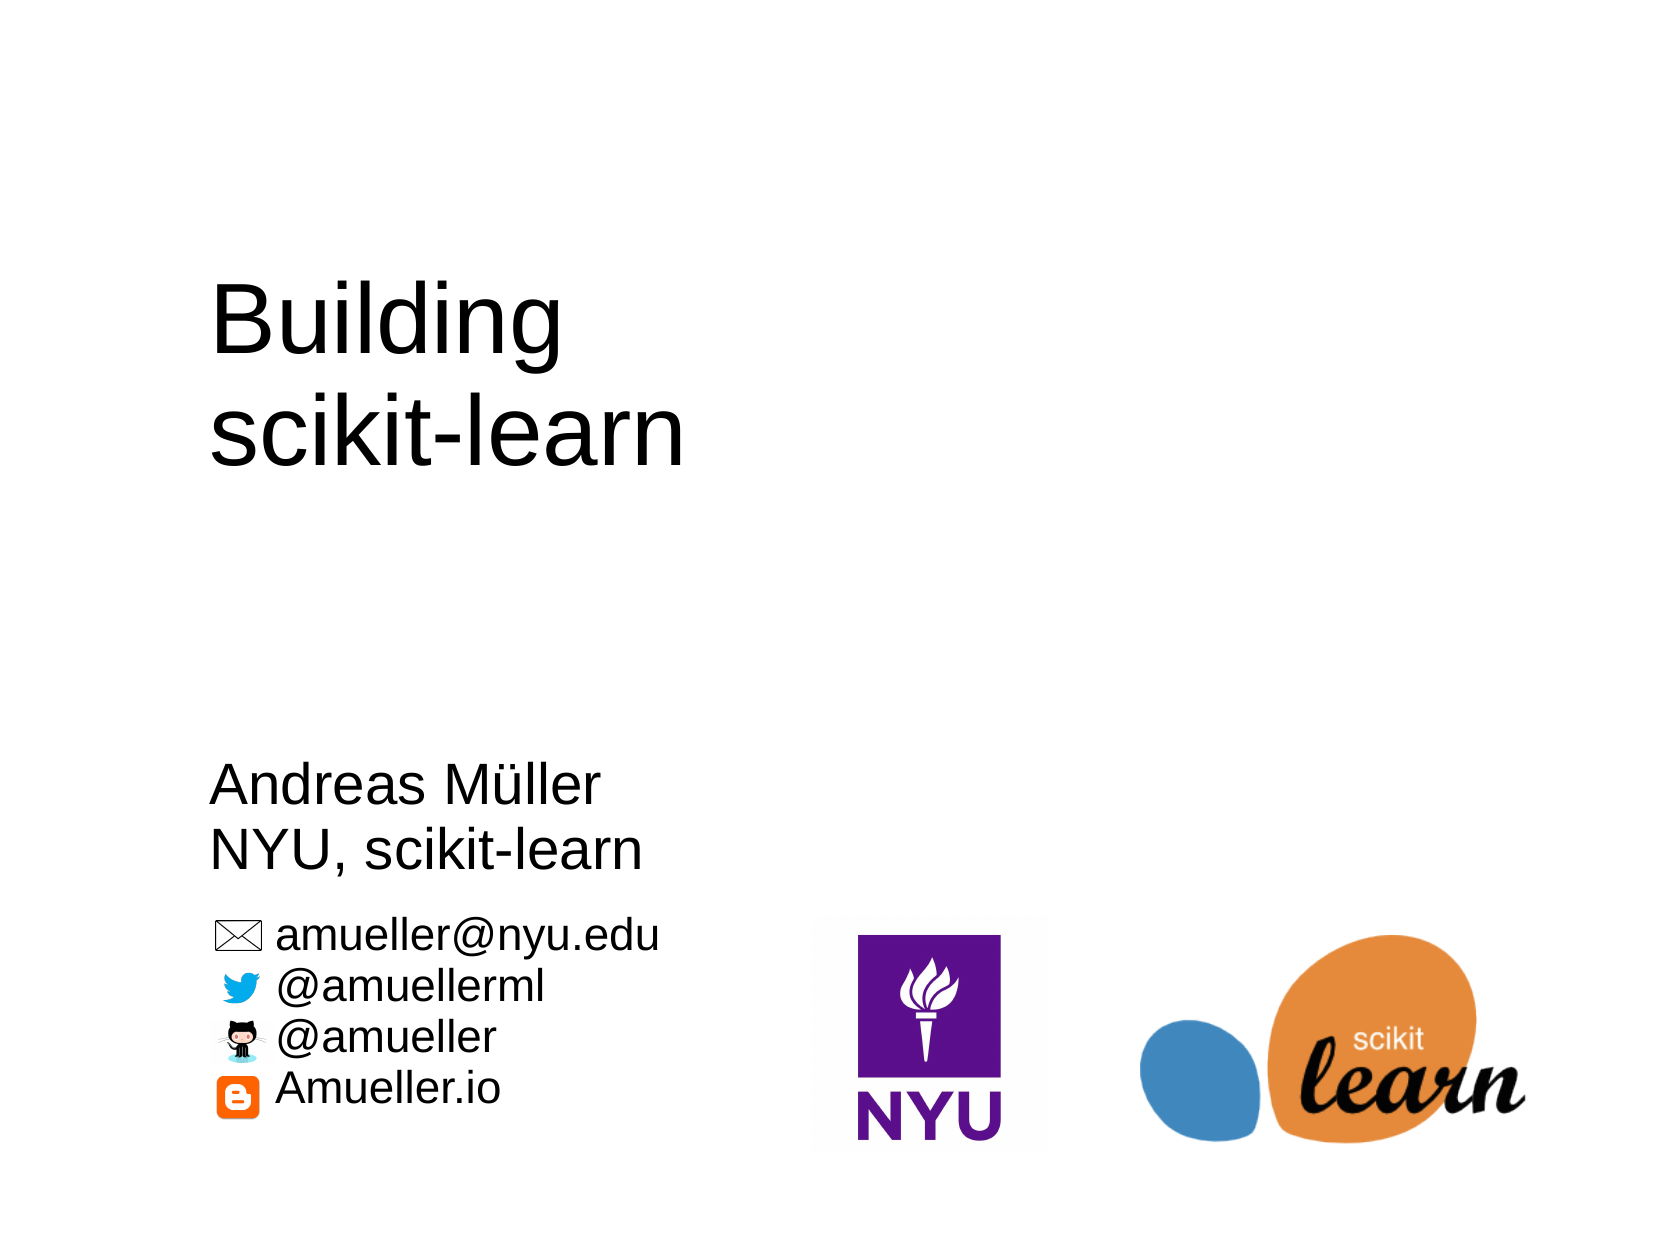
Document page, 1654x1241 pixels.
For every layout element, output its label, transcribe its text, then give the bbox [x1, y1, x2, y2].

picture [1140, 935, 1546, 1187]
picture [215, 1075, 261, 1121]
picture [810, 914, 1049, 1153]
text_box Andreas Müller NYU, scikit-learn [195, 744, 901, 890]
picture [215, 920, 262, 951]
text_box amueller@nyu.edu @amuellerml @amueller Amueller.io [260, 714, 1371, 1121]
text_box Building scikit-learn [194, 256, 1305, 607]
picture [210, 956, 274, 1065]
